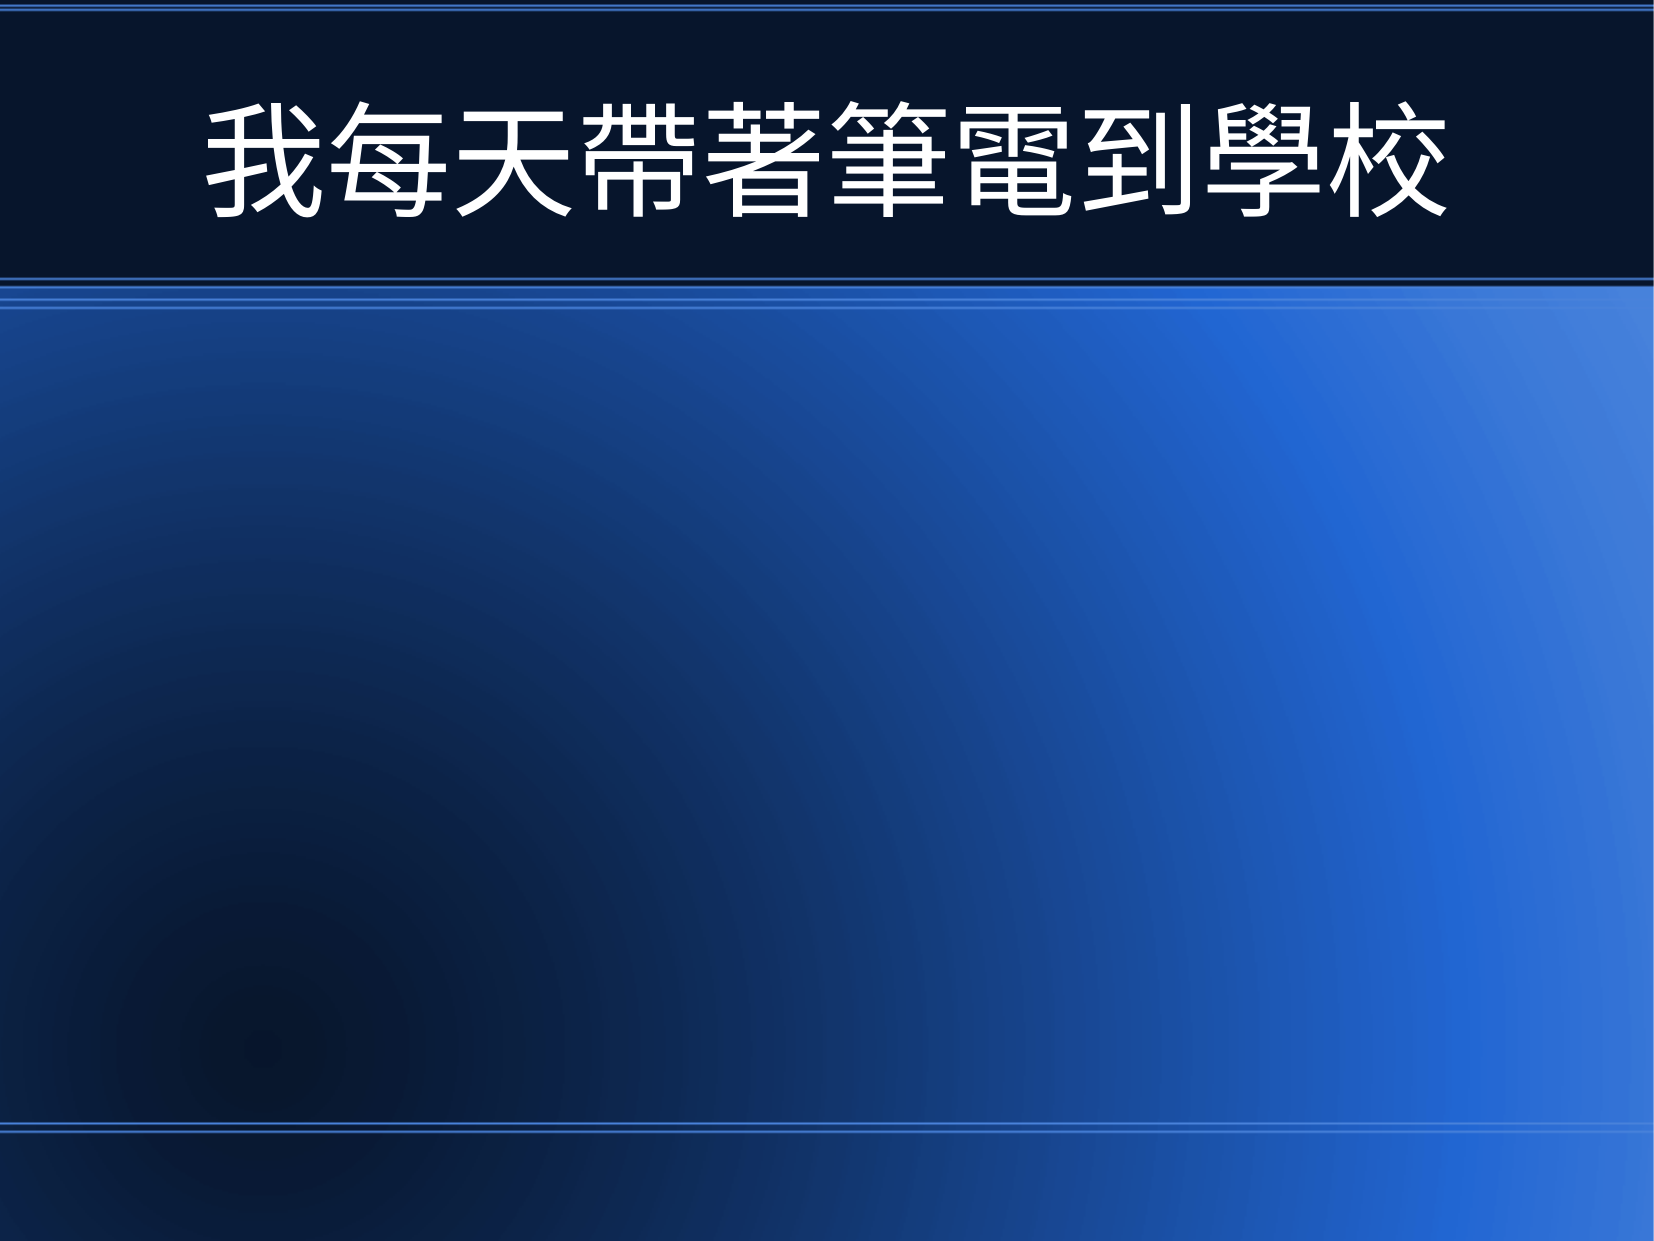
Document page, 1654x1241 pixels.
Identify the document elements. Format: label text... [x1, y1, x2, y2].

title 我每天帶著筆電到學校 [82, 49, 1571, 257]
picture [0, 0, 1654, 1241]
